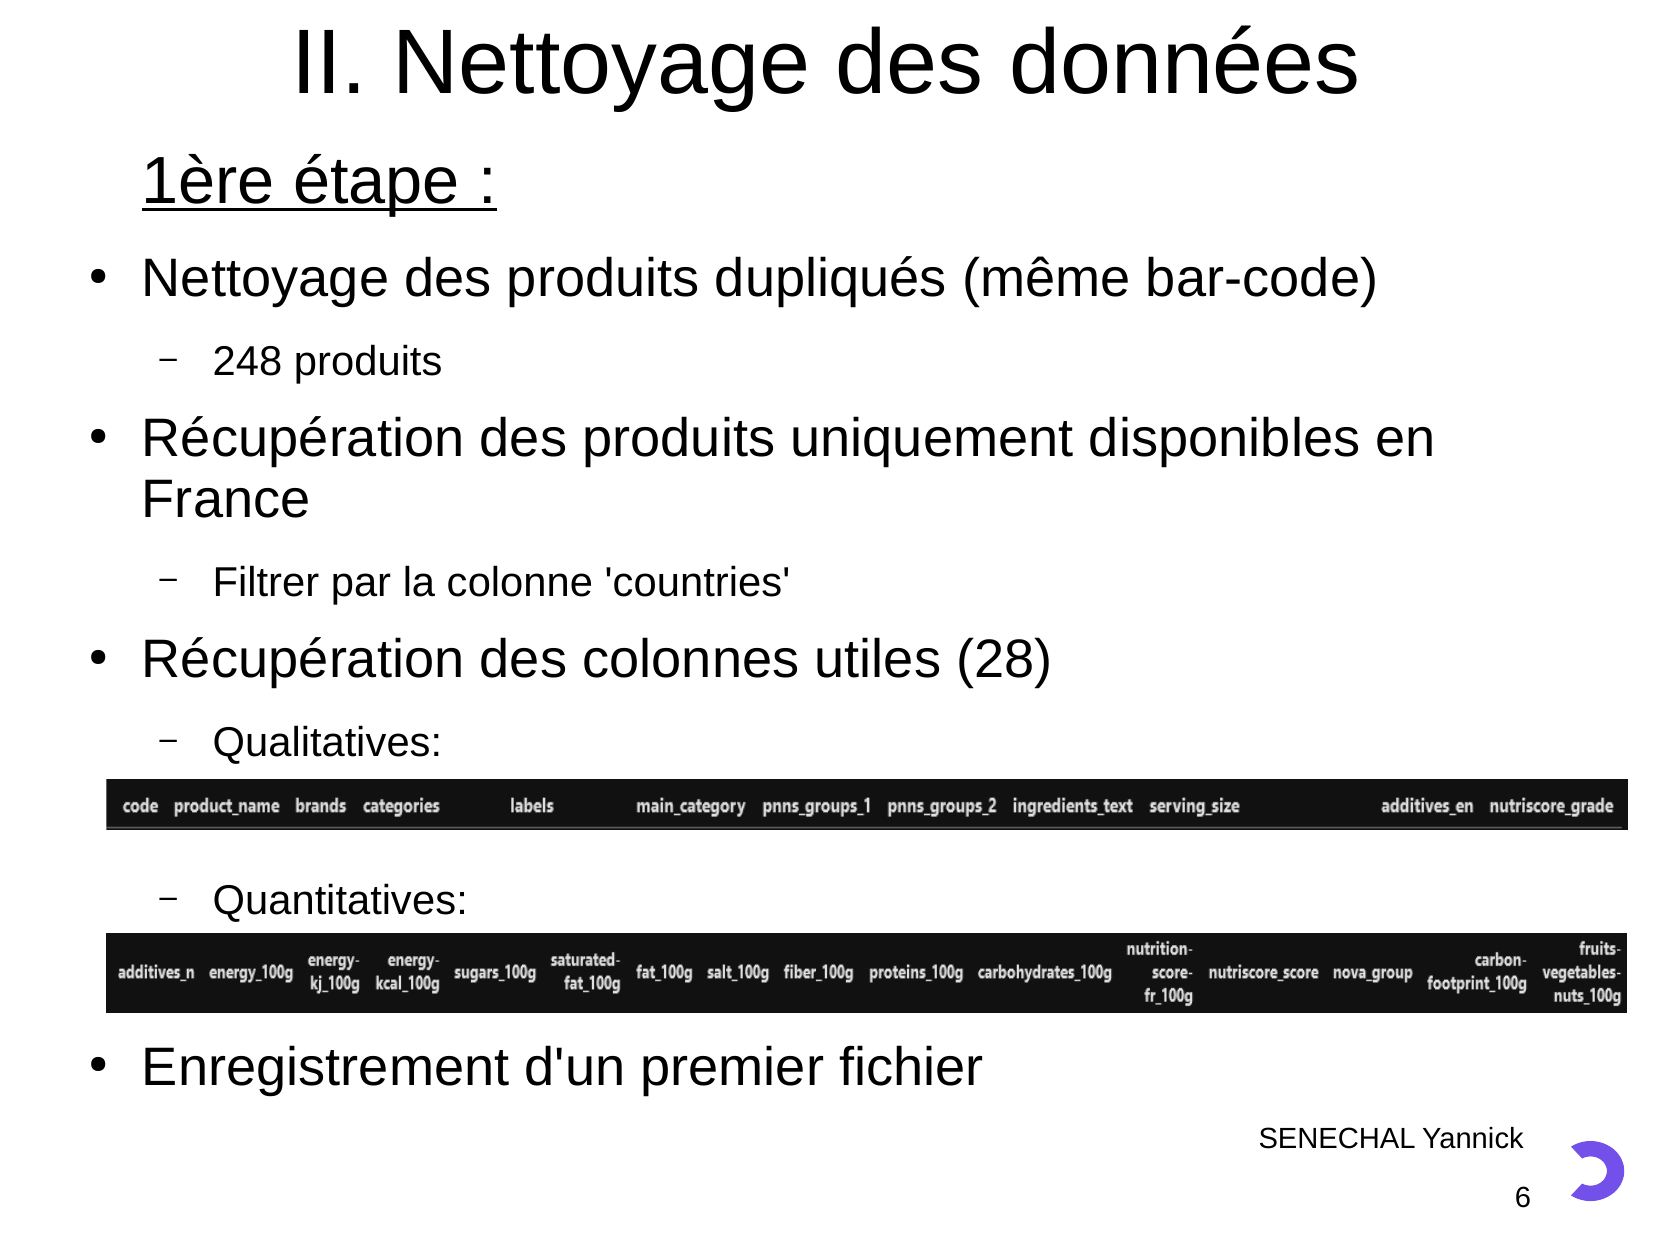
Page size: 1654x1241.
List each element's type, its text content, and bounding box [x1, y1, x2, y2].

picture [1539, 1125, 1642, 1217]
chart [106, 933, 1630, 1016]
list 1ère étape : Nettoyage des produits dupliqués (même bar-code) 248 produits Récupération des produits uniquement disponibles en France Filtrer par la colonne 'countries' Récupération des colonnes utiles (28) Qualitatives: Quantitatives: Enregistrement d'un premier fichier [70, 143, 1560, 1098]
title II. Nettoyage des données [82, 0, 1571, 166]
chart [106, 779, 1630, 830]
